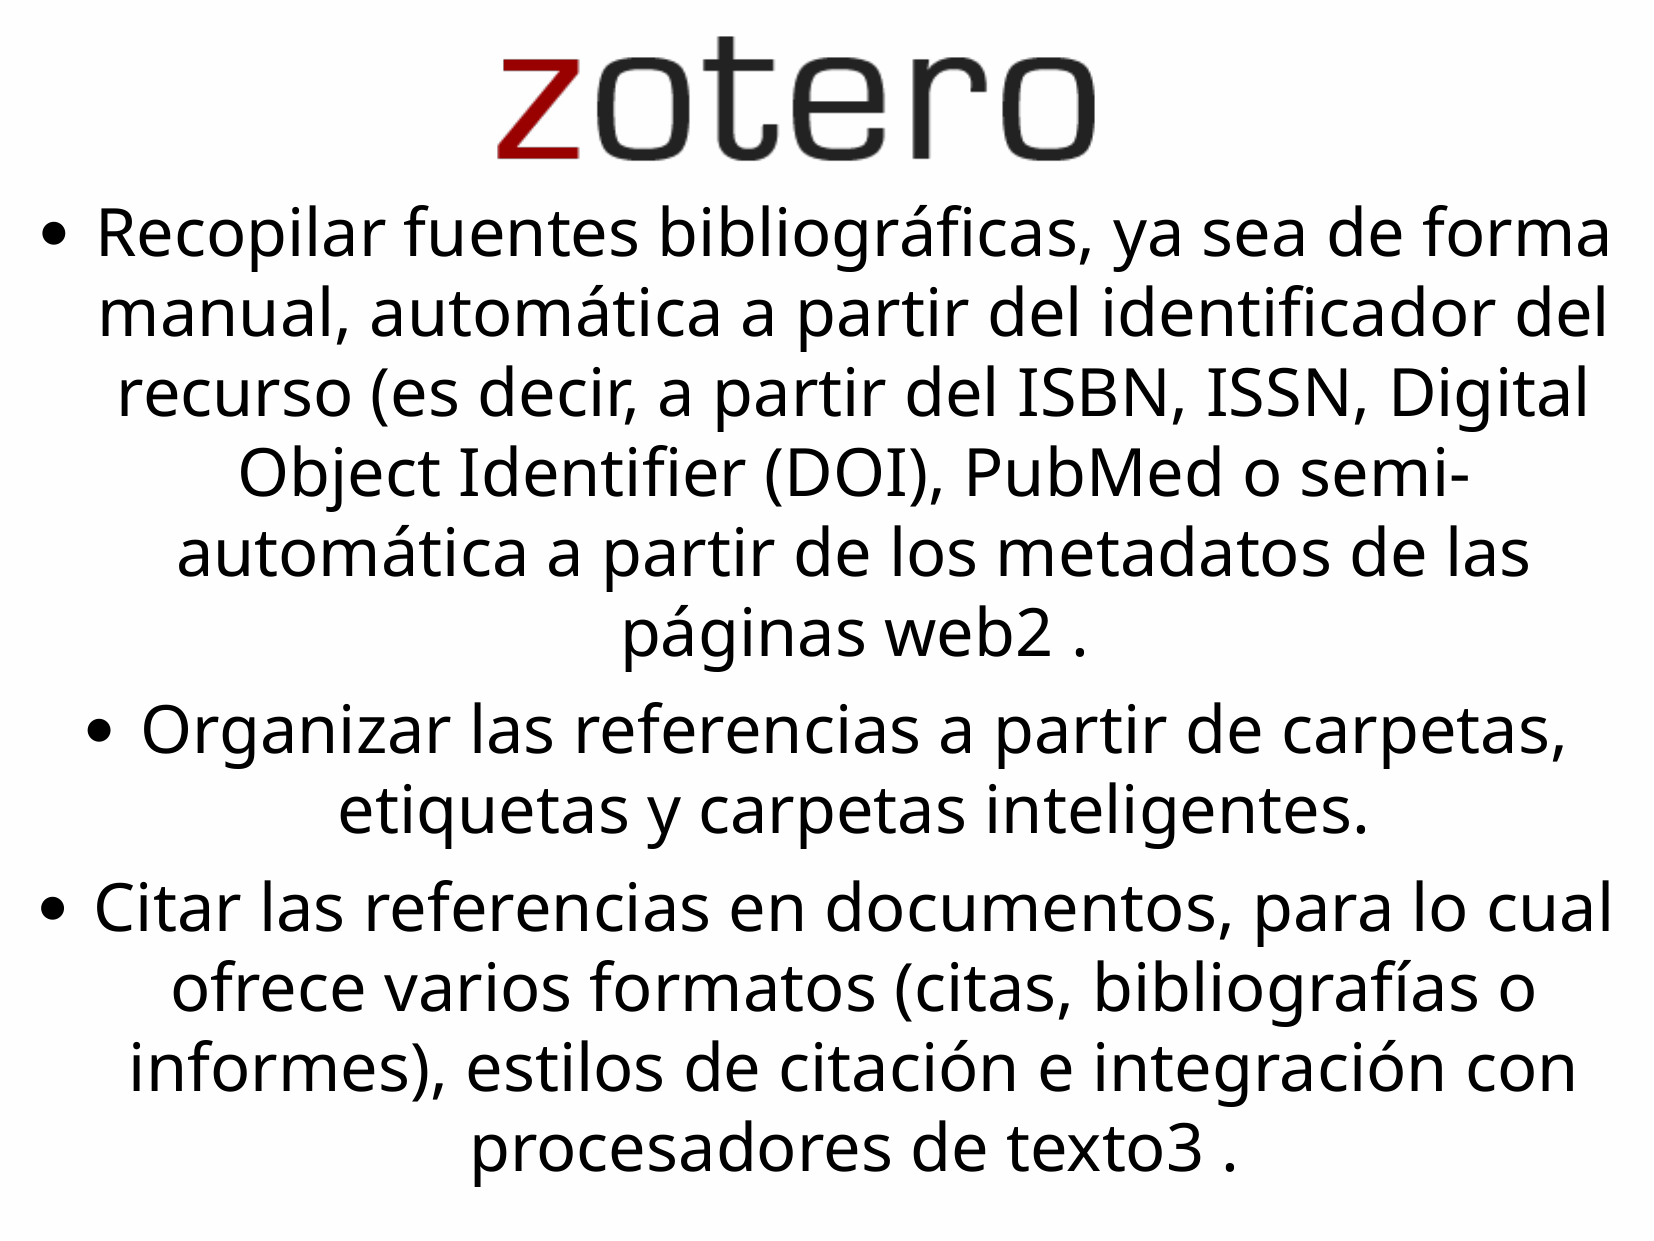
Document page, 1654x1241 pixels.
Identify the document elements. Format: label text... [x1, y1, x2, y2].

list Recopilar fuentes bibliográficas, ya sea de forma manual, automática a partir del identificador del recurso (es decir, a partir del ISBN, ISSN, Digital Object Identifier (DOI), PubMed o semi-automática a partir de los metadatos de las páginas web2 . Organizar las referencias a partir de carpetas, etiquetas y carpetas inteligentes. Citar las referencias en documentos, para lo cual ofrece varios formatos (citas, bibliografías o informes), estilos de citación e integración con procesadores de texto3 . [0, 182, 1654, 1172]
picture [496, 35, 1097, 163]
